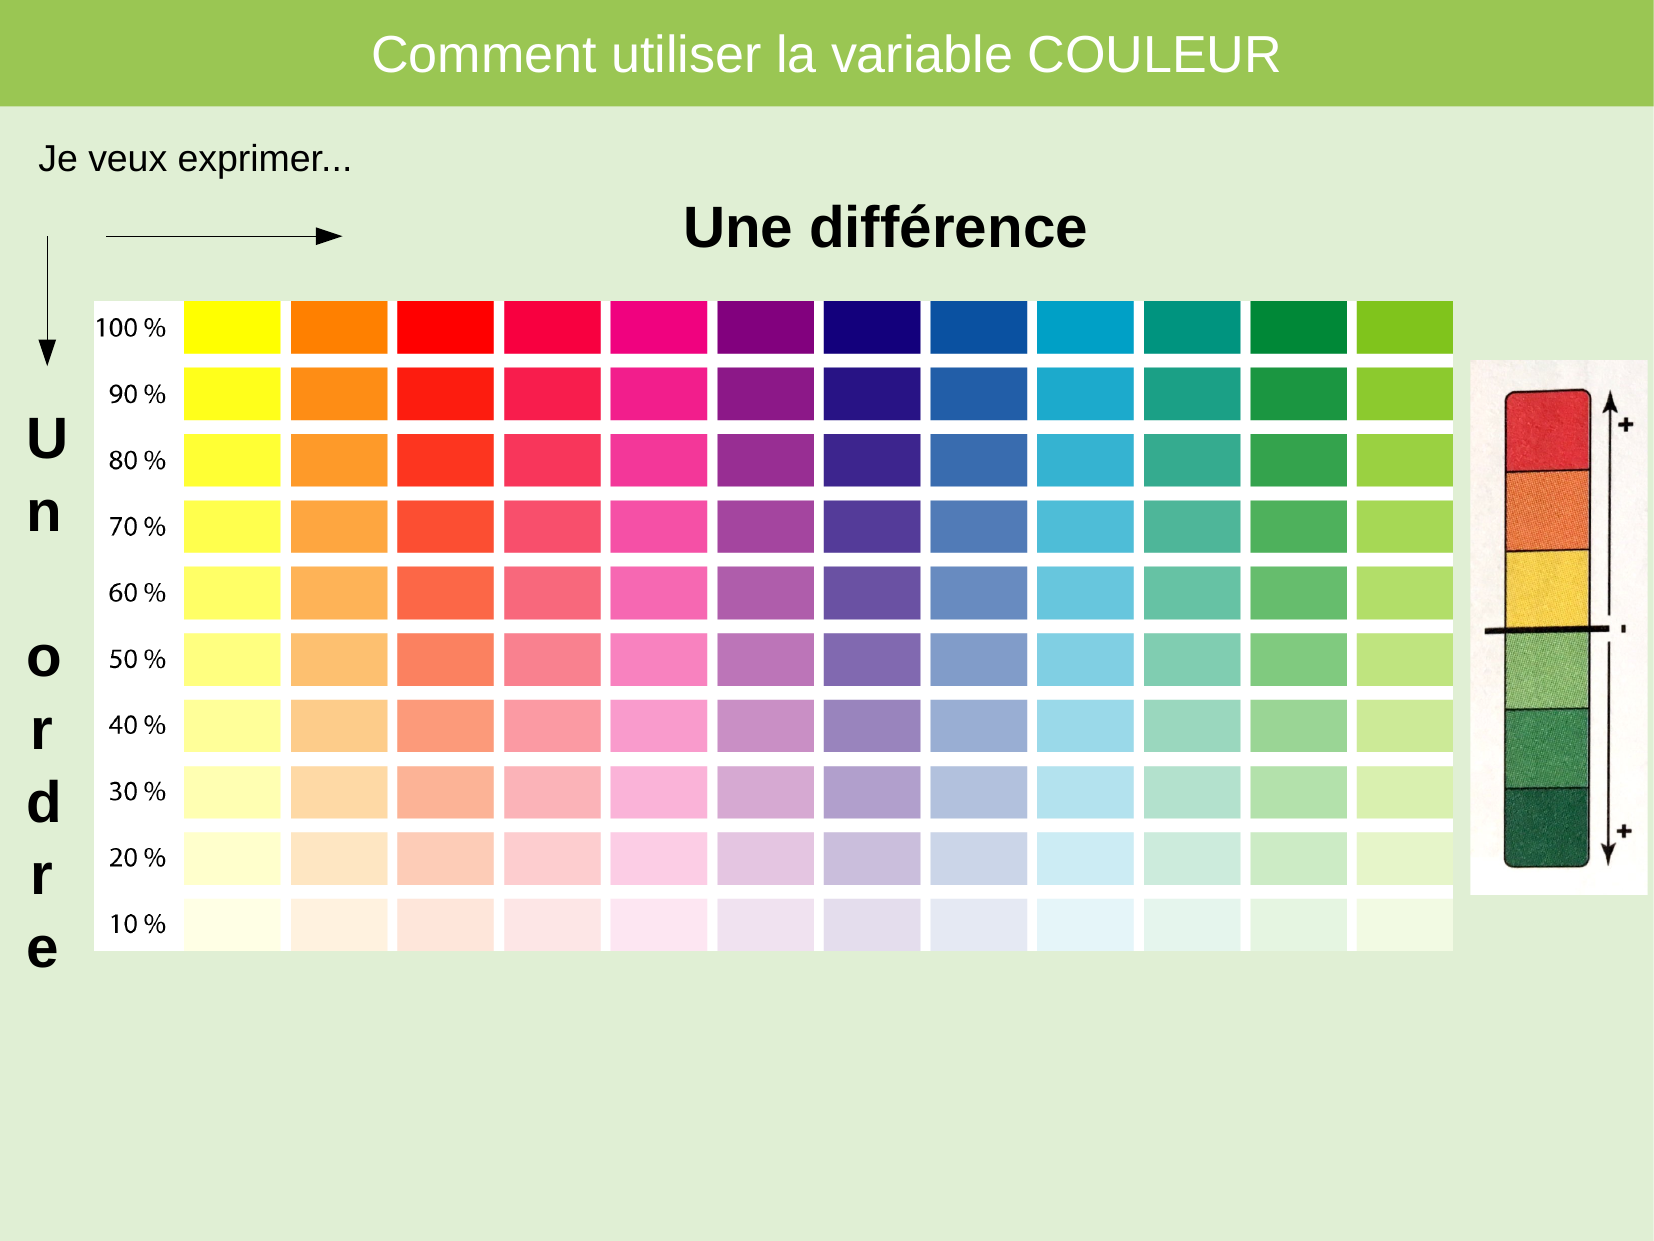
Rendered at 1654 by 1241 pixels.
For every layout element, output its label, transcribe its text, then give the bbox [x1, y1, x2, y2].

picture [1470, 360, 1648, 895]
text_box Un ordre [11, 389, 71, 988]
picture [94, 301, 1453, 951]
title Comment utiliser la variable COULEUR [82, 19, 1571, 89]
text_box Une différence [389, 178, 1382, 267]
text_box Je veux exprimer... [23, 129, 449, 229]
